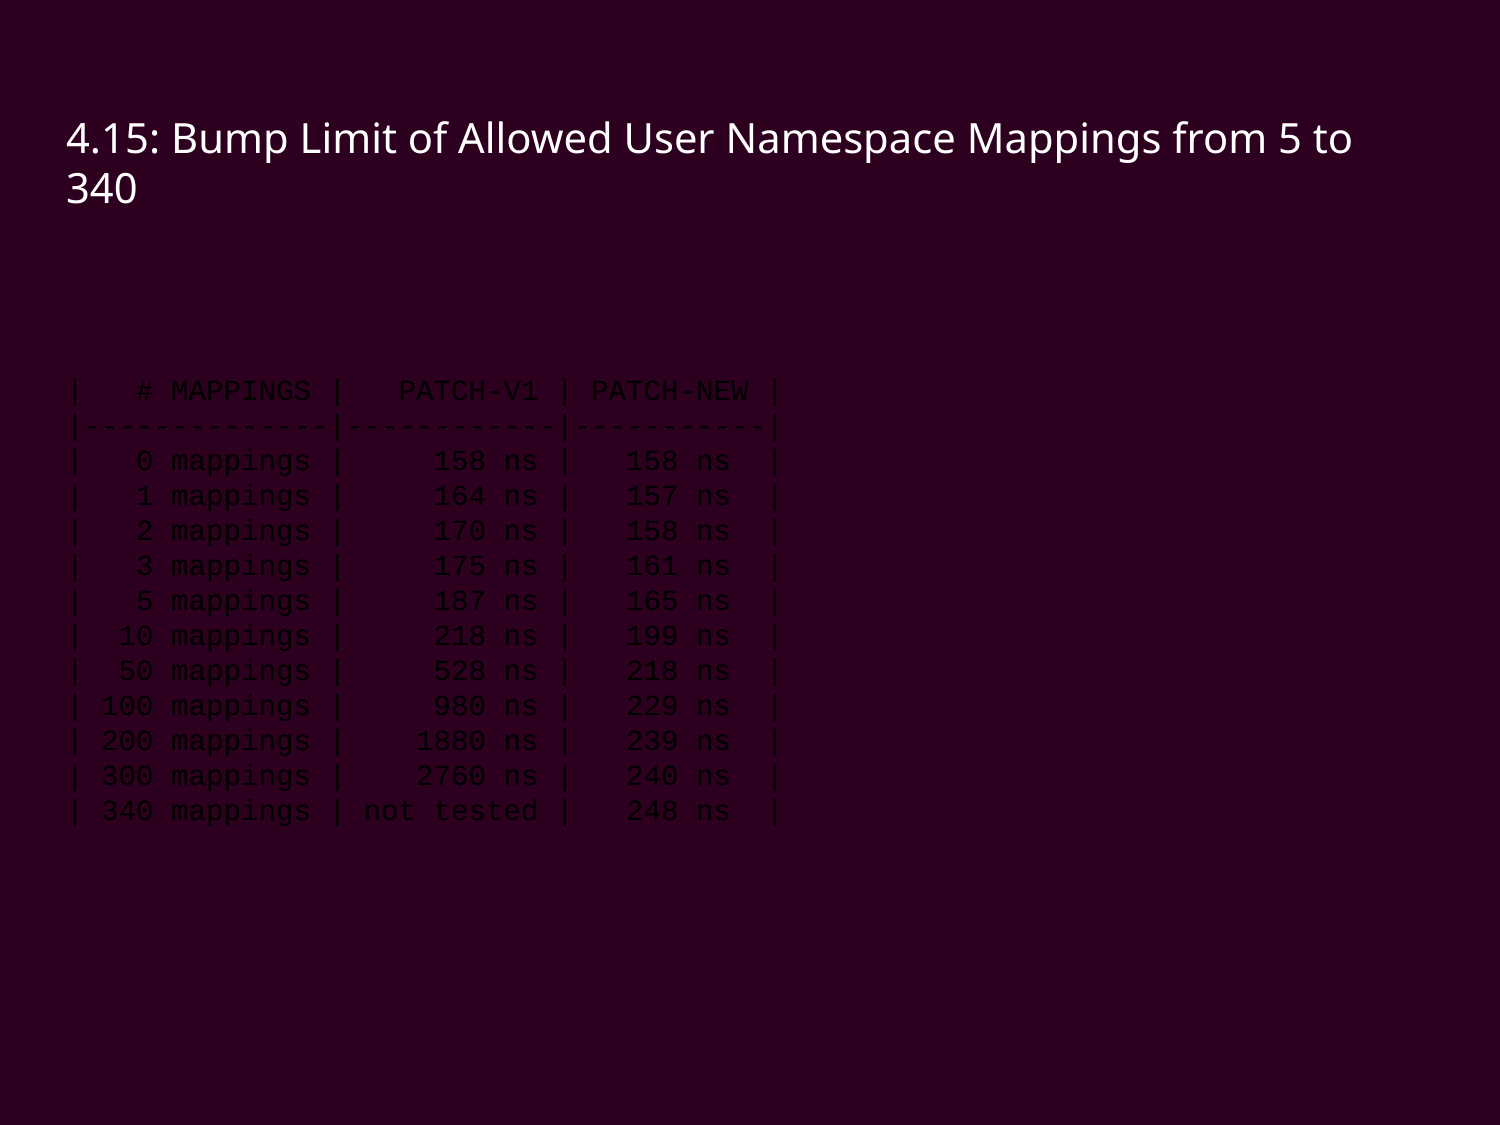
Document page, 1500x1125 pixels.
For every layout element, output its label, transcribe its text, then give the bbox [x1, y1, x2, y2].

text_box | # MAPPINGS | PATCH-V1 | PATCH-NEW | |--------------|------------|-----------| | 0 mappings | 158 ns | 158 ns | | 1 mappings | 164 ns | 157 ns | | 2 mappings | 170 ns | 158 ns | | 3 mappings | 175 ns | 161 ns | | 5 mappings | 187 ns | 165 ns | | 10 mappings | 218 ns | 199 ns | | 50 mappings | 528 ns | 218 ns | | 100 mappings | 980 ns | 229 ns | | 200 mappings | 1880 ns | 239 ns | | 300 mappings | 2760 ns | 240 ns | | 340 mappings | not tested | 248 ns | [51, 224, 1440, 974]
text_box 4.15: Bump Limit of Allowed User Namespace Mappings from 5 to 340 [51, 97, 1449, 223]
